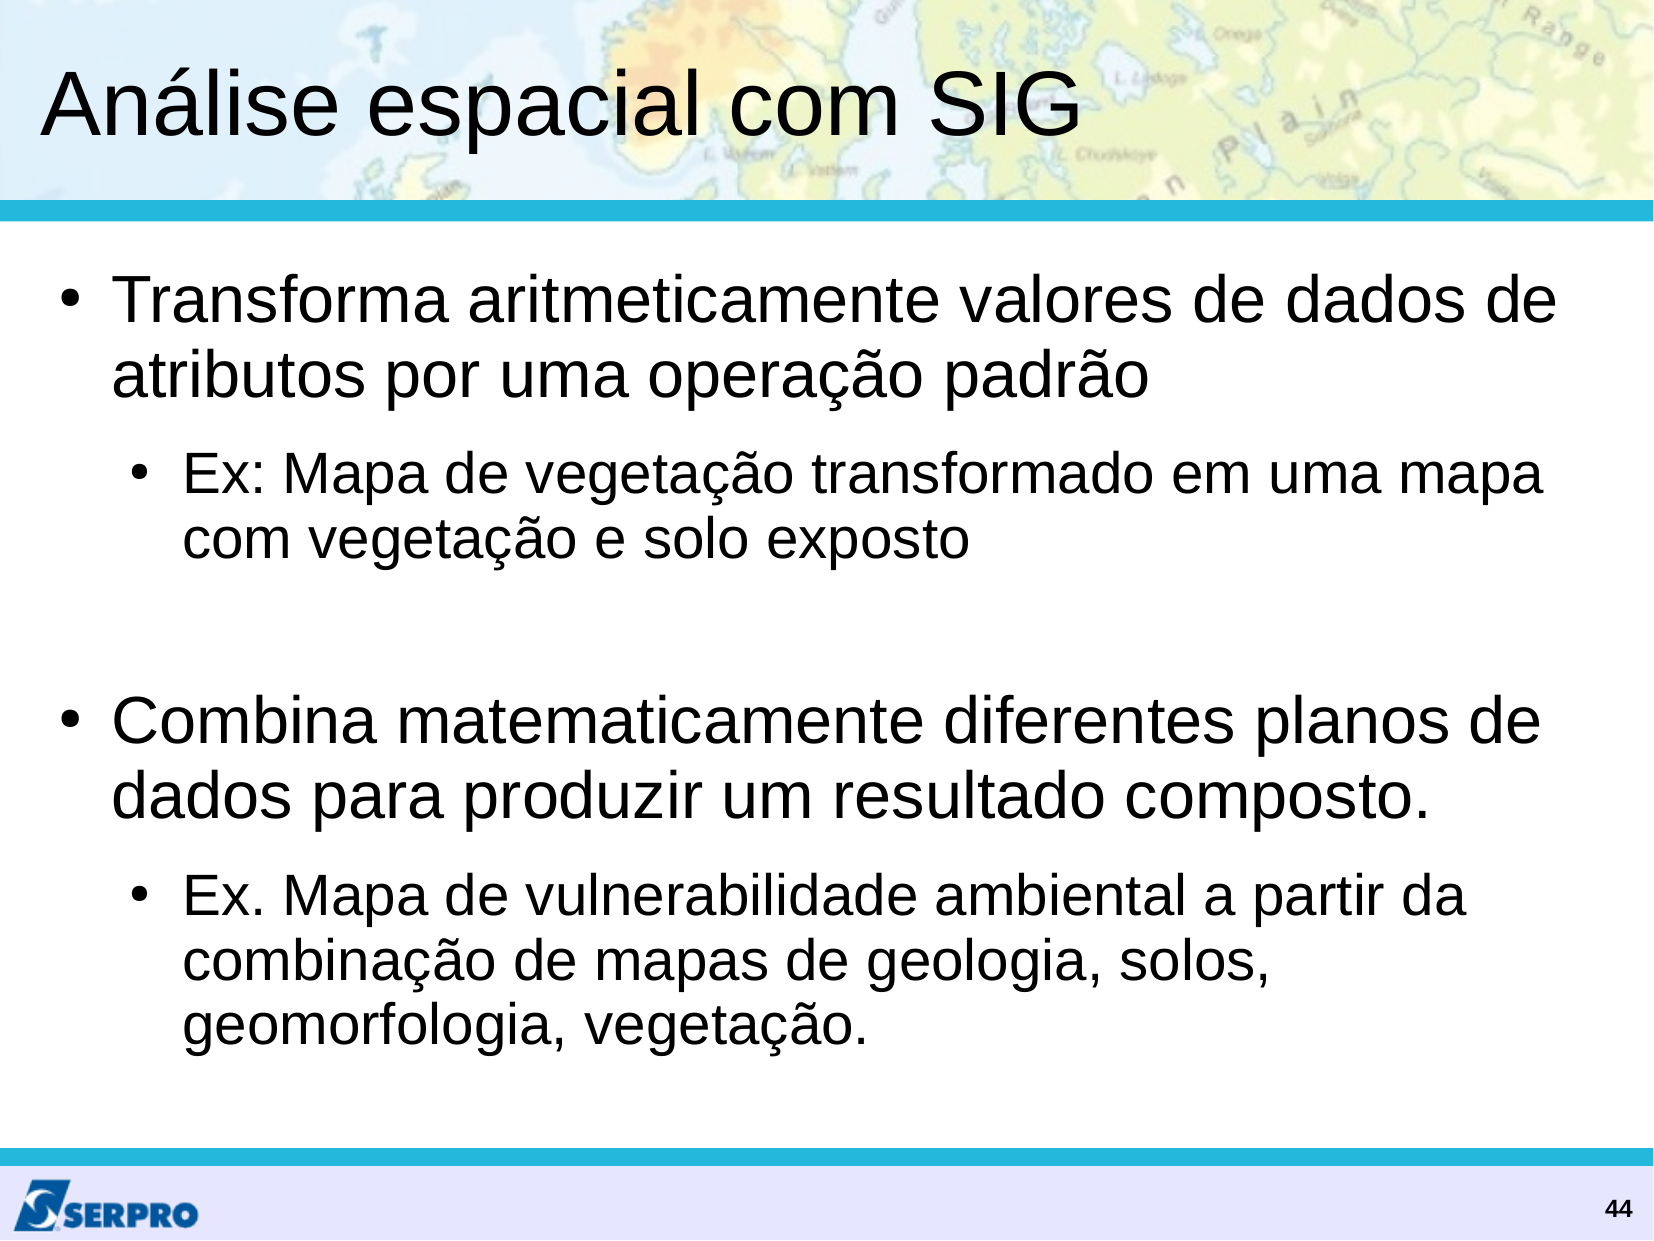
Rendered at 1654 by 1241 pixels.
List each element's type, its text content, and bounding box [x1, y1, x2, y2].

list Transforma aritmeticamente valores de dados de atributos por uma operação padrão Ex: Mapa de vegetação transformado em uma mapa com vegetação e solo exposto Combina matematicamente diferentes planos de dados para produzir um resultado composto. Ex. Mapa de vulnerabilidade ambiental a partir da combinação de mapas de geologia, solos, geomorfologia, vegetação. [40, 261, 1616, 1081]
picture [10, 1177, 201, 1235]
title Análise espacial com SIG [40, 49, 1614, 159]
